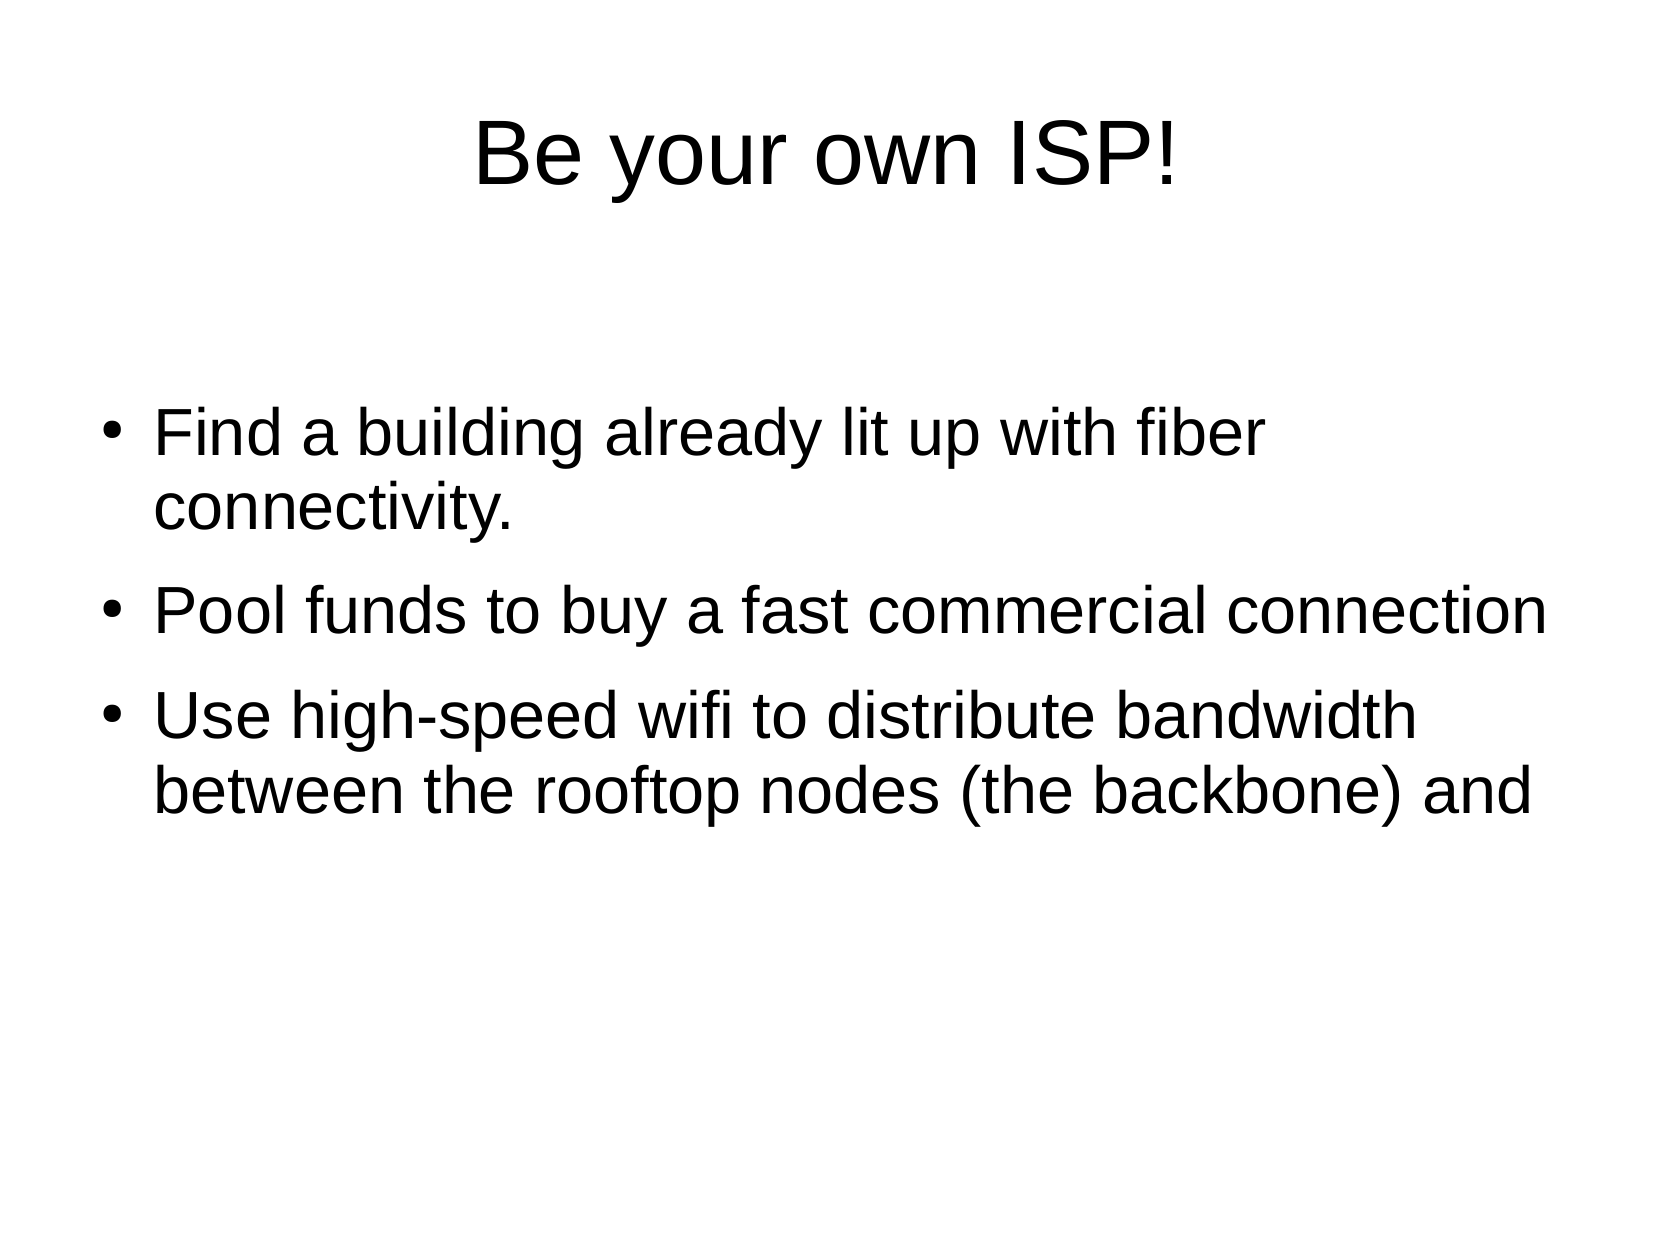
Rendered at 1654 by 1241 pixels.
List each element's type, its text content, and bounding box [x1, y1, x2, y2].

list Find a building already lit up with fiber connectivity. Pool funds to buy a fast commercial connection Use high-speed wifi to distribute bandwidth between the rooftop nodes (the backbone) and [82, 290, 1571, 1010]
title Be your own ISP! [82, 49, 1571, 257]
